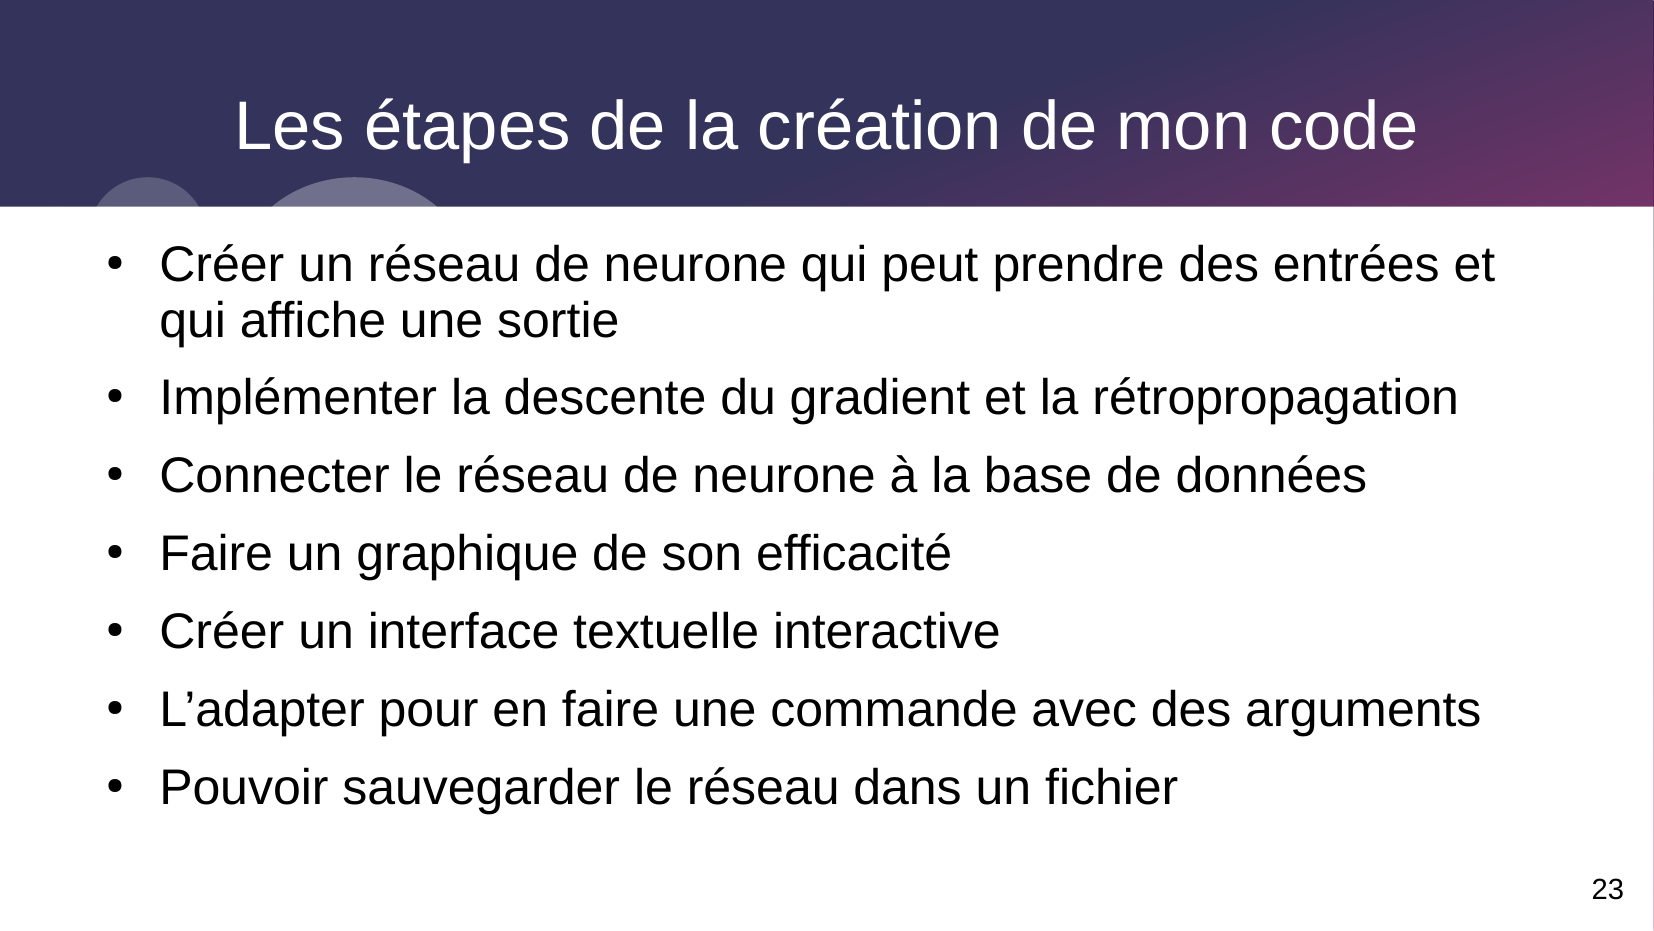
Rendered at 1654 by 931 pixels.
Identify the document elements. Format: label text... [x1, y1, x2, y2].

list Créer un réseau de neurone qui peut prendre des entrées et qui affiche une sortie Implémenter la descente du gradient et la rétropropagation Connecter le réseau de neurone à la base de données Faire un graphique de son efficacité Créer un interface textuelle interactive L’adapter pour en faire une commande avec des arguments Pouvoir sauvegarder le réseau dans un fichier [88, 236, 1565, 827]
title Les étapes de la création de mon code [88, 44, 1565, 207]
